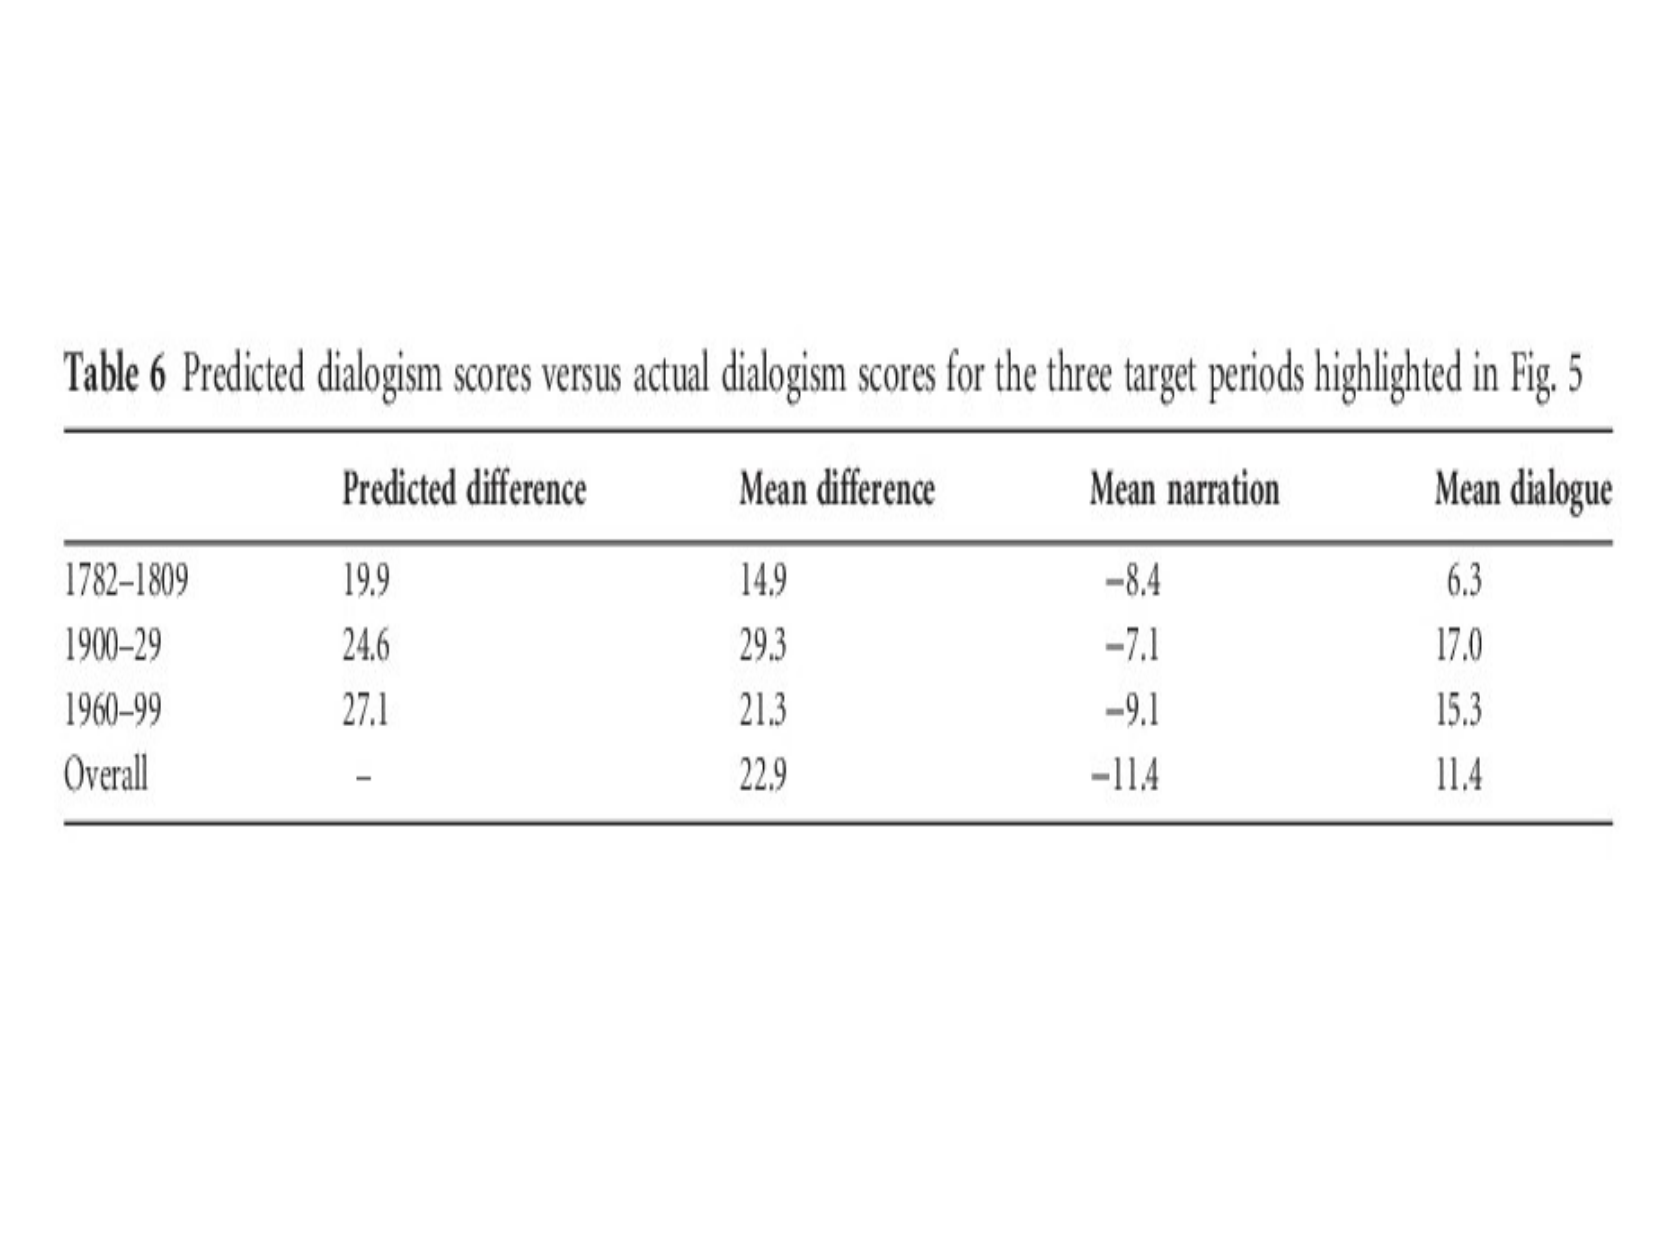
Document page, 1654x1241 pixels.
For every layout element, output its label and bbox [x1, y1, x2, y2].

picture [0, 236, 1654, 898]
